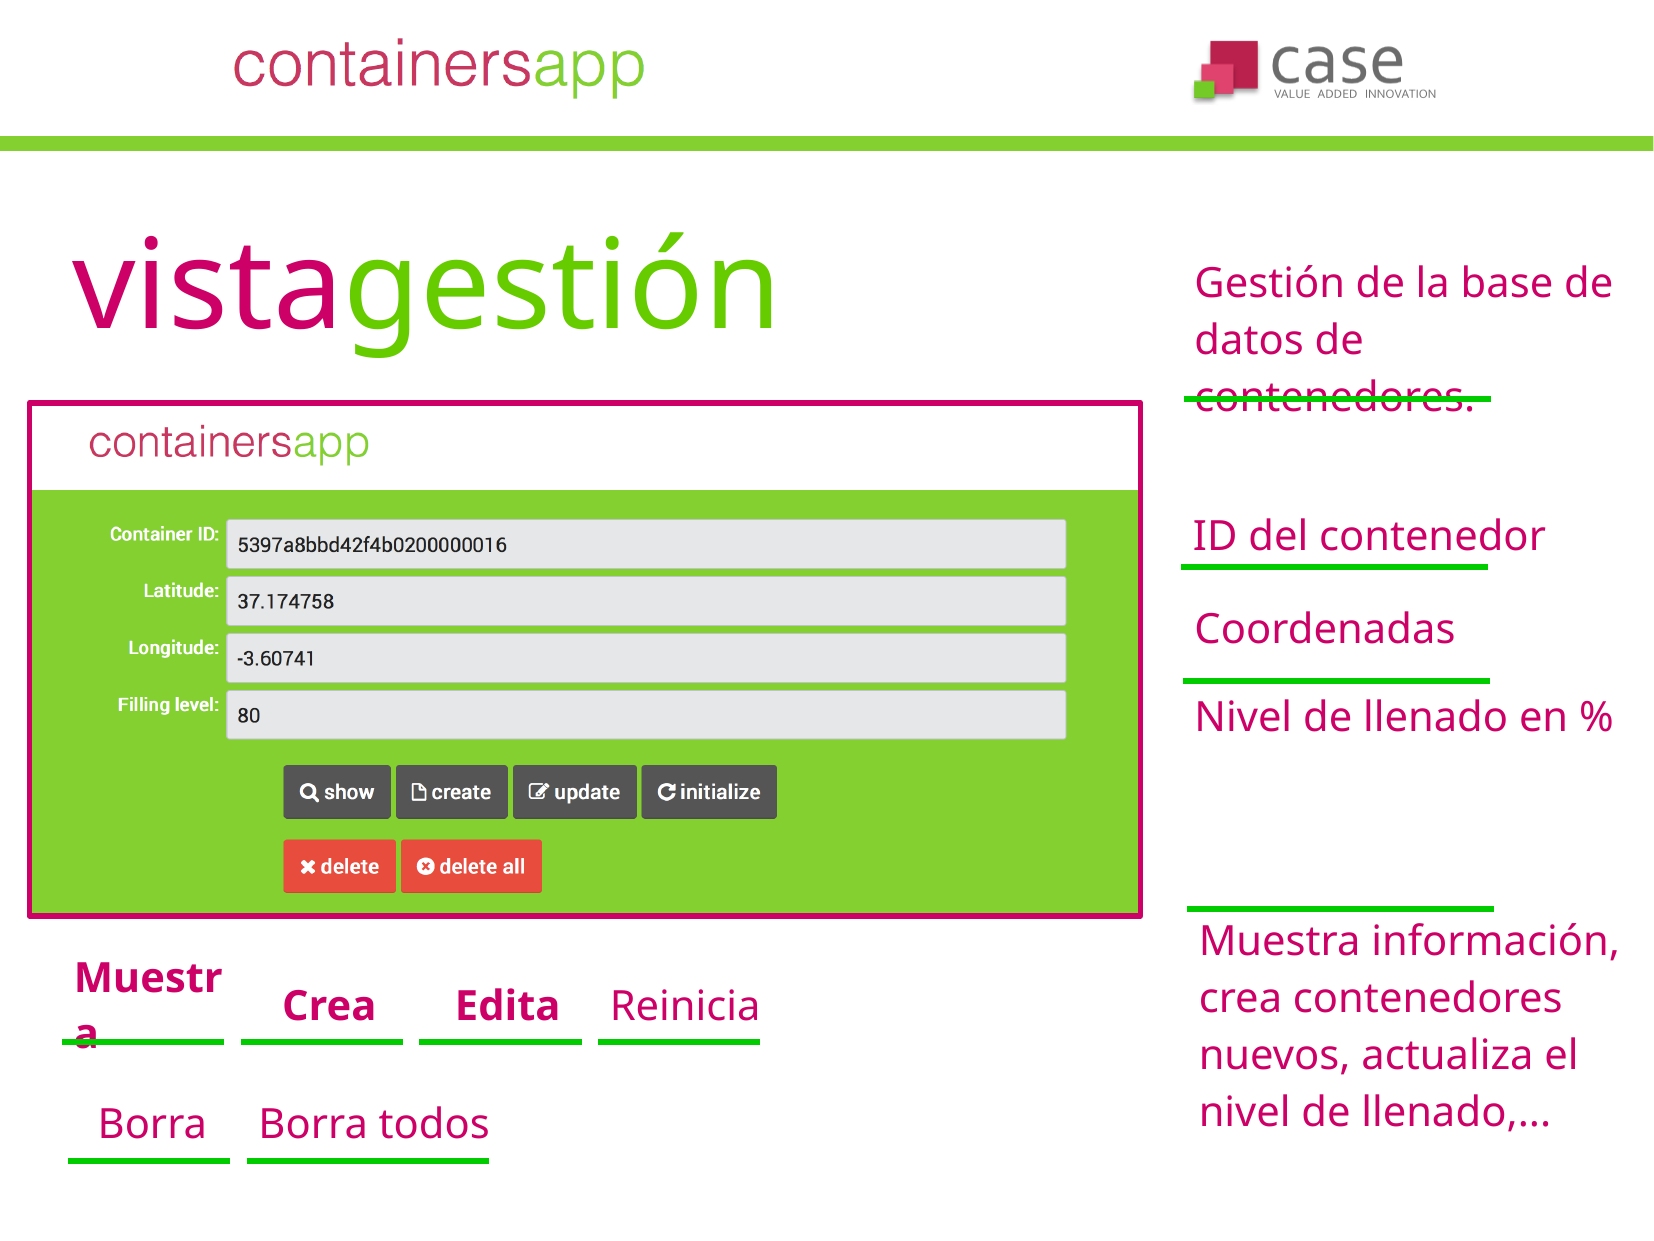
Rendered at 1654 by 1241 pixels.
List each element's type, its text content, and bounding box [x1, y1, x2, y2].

title Muestra [73, 942, 237, 1067]
title Coordenadas [1194, 596, 1632, 658]
title Muestra información, crea contenedores nuevos, actualiza el nivel de llenado,... [1198, 919, 1626, 1130]
title vistagestión - [72, 207, 1561, 507]
title Nivel de llenado en % [1194, 685, 1632, 747]
title Borra [97, 1060, 258, 1185]
picture [0, 5, 1654, 151]
title Gestión de la base de datos de contenedores. [1194, 285, 1632, 391]
picture [32, 406, 1138, 913]
title Crea [281, 942, 445, 1060]
title ID del contenedor [1192, 501, 1630, 568]
title Reinicia [609, 942, 773, 1067]
title Borra todos [258, 1060, 497, 1185]
title Edita [454, 942, 609, 1067]
